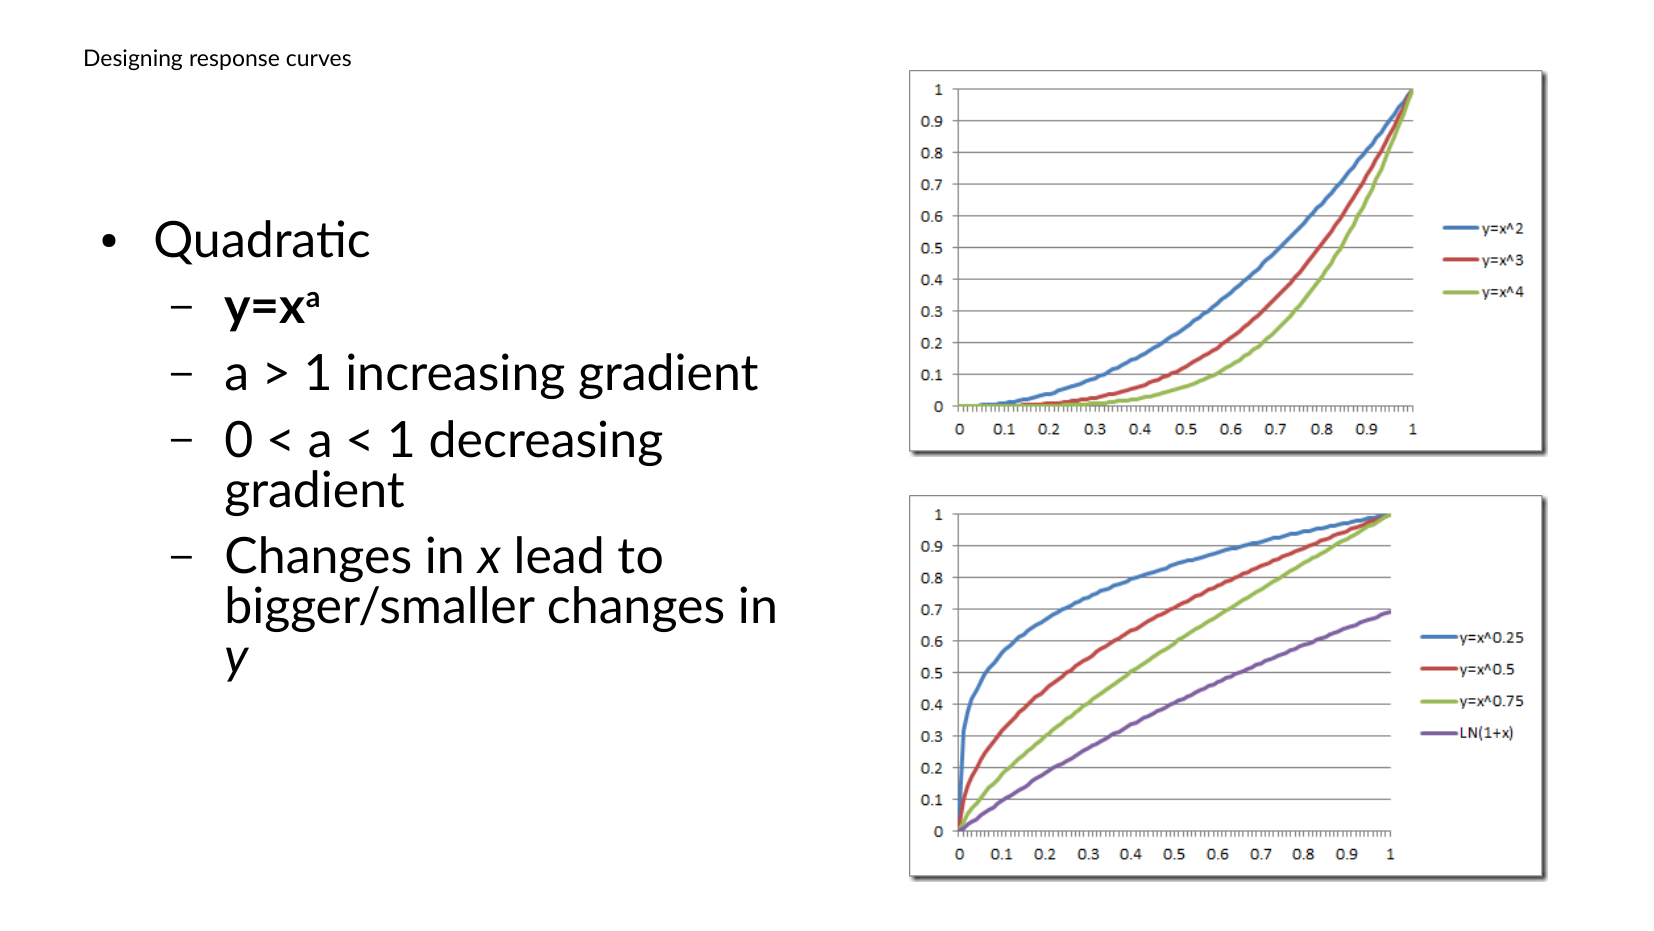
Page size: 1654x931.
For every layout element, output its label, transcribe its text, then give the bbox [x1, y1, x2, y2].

list Quadratic y=xa a > 1 increasing gradient 0 < a < 1 decreasing gradient Changes in x lead to bigger/smaller changes in y [82, 217, 809, 839]
title Designing response curves [83, 0, 1571, 119]
picture [909, 495, 1548, 882]
picture [909, 70, 1548, 457]
